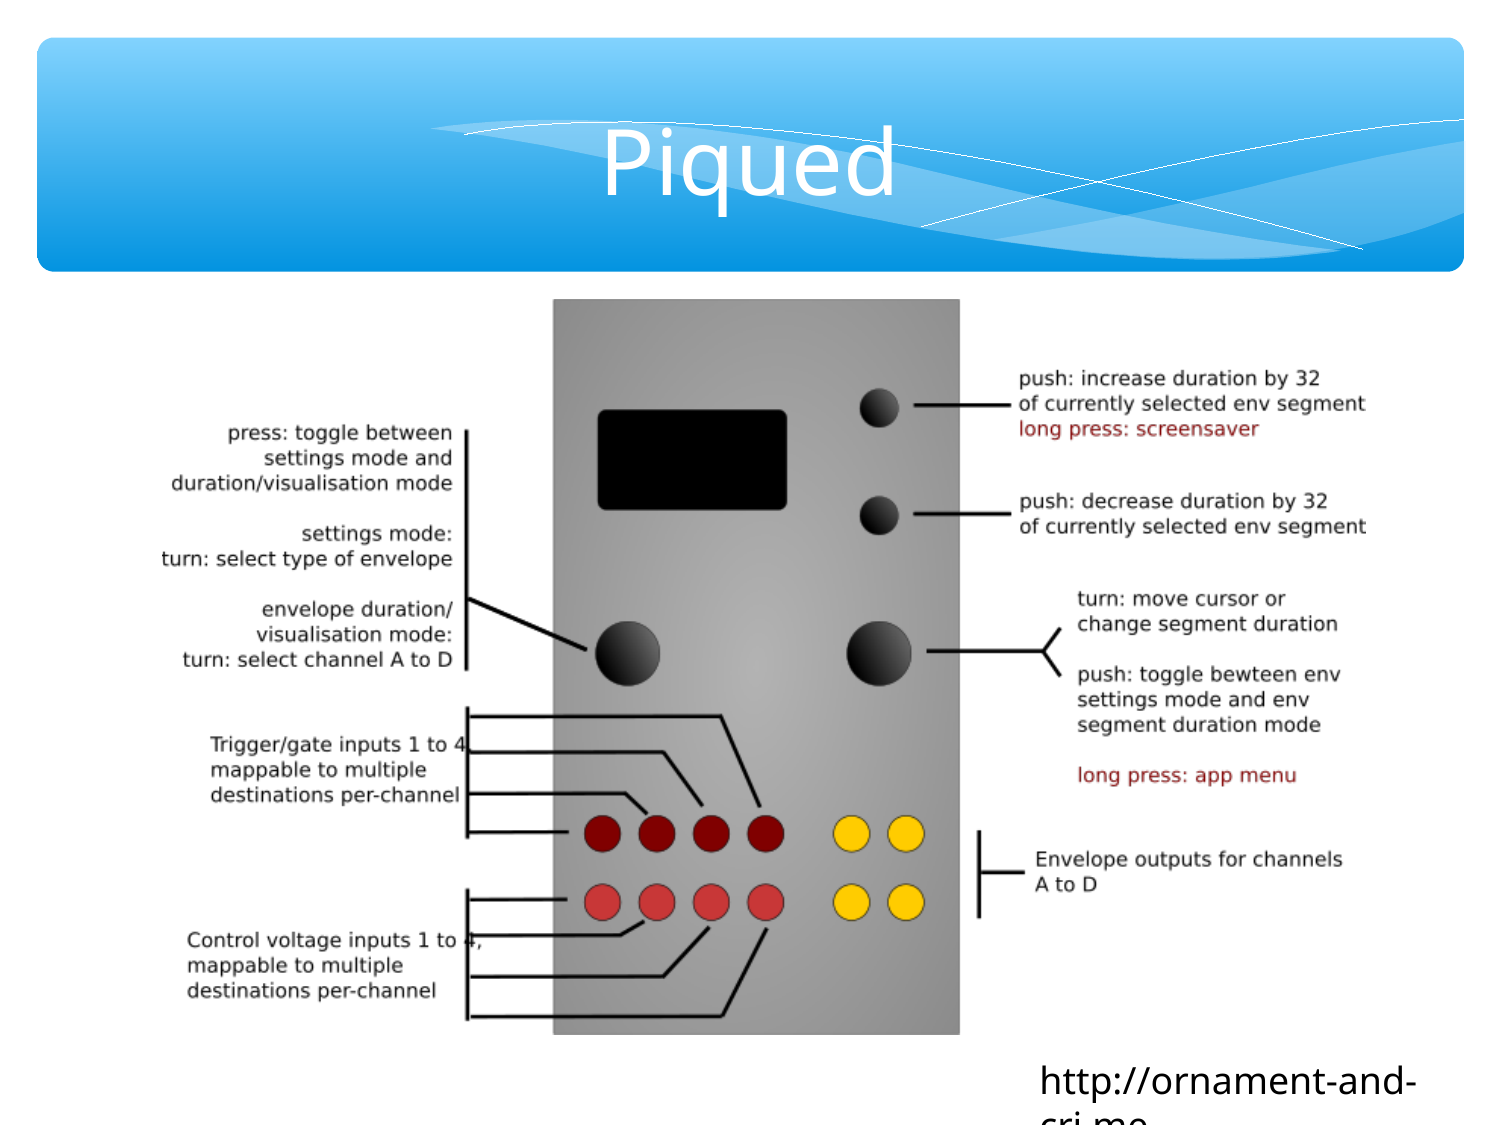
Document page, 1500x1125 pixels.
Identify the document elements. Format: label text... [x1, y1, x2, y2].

title Piqued [75, 40, 1426, 276]
picture [162, 299, 1366, 1036]
text_box http://ornament-and-cri.me [1024, 1050, 1486, 1110]
